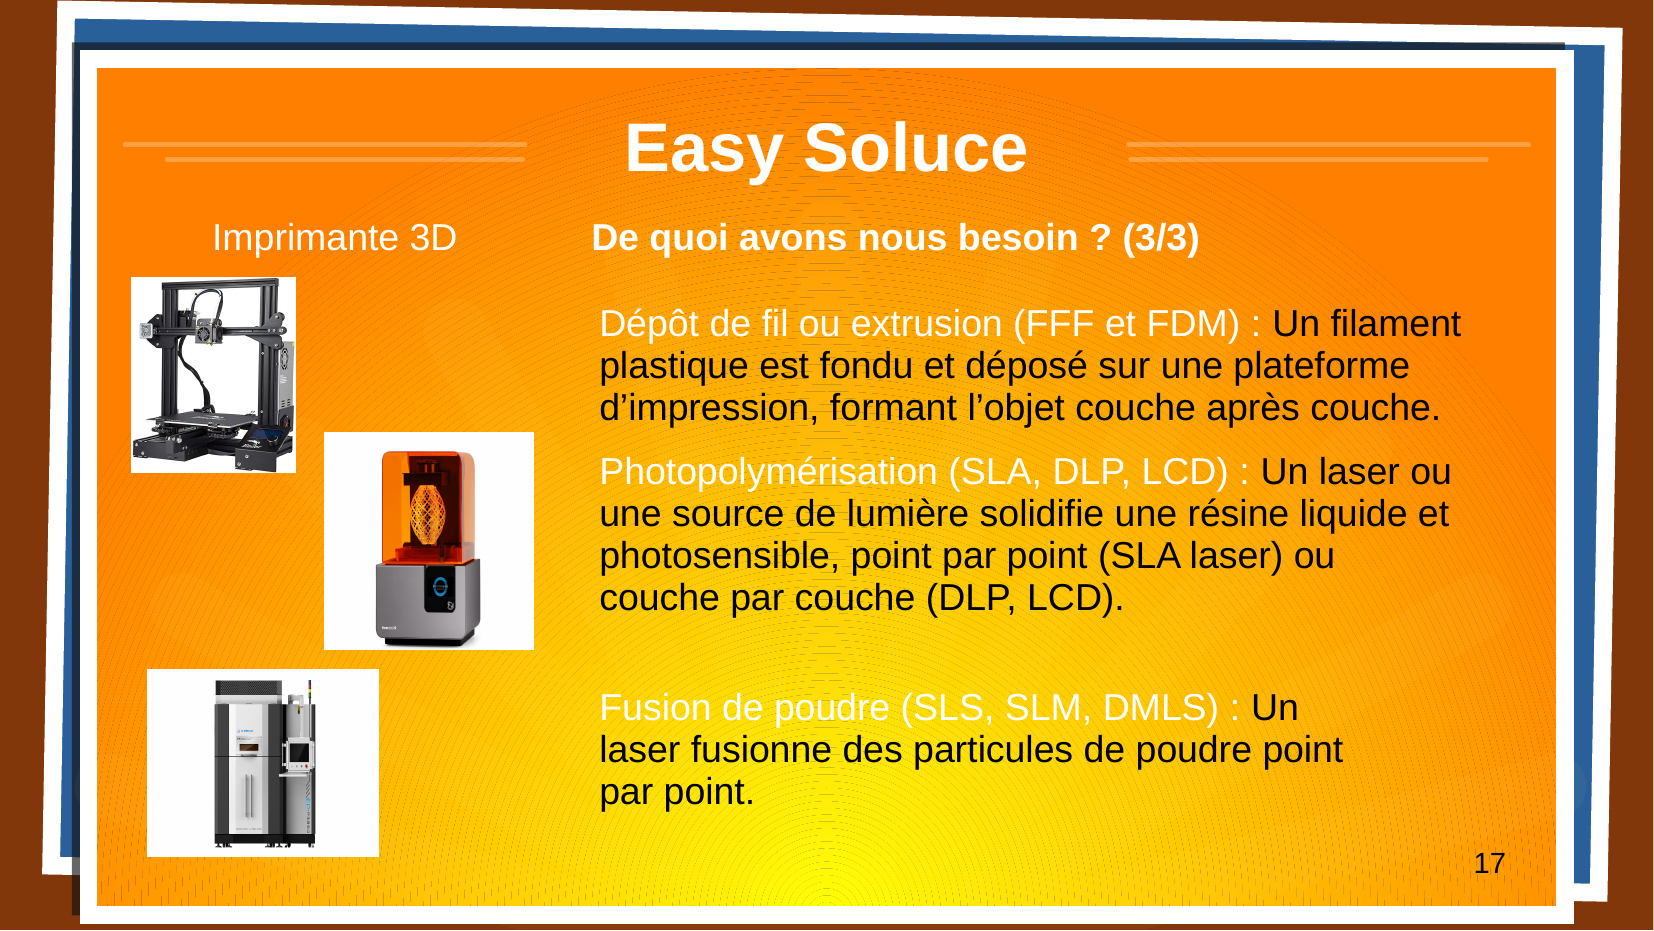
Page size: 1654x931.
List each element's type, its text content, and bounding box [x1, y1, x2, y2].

text_box De quoi avons nous besoin ? (3/3) [576, 208, 1216, 266]
picture [131, 277, 296, 473]
text_box Imprimante 3D [197, 208, 473, 266]
picture [147, 669, 379, 857]
text_box Photopolymérisation (SLA, DLP, LCD) : Un laser ou une source de lumière solidifie une résine liquide et photosensible, point par point (SLA laser) ou couche par couche (DLP, LCD). [584, 442, 1471, 626]
text_box Dépôt de fil ou extrusion (FFF et FDM) : Un filament plastique est fondu et déposé sur une plateforme d’impression, formant l’objet couche après couche. [584, 295, 1521, 443]
text_box Fusion de poudre (SLS, SLM, DMLS) : Un laser fusionne des particules de poudre point par point. [584, 679, 1379, 820]
title Easy Soluce [531, 73, 1123, 222]
picture [324, 432, 534, 650]
